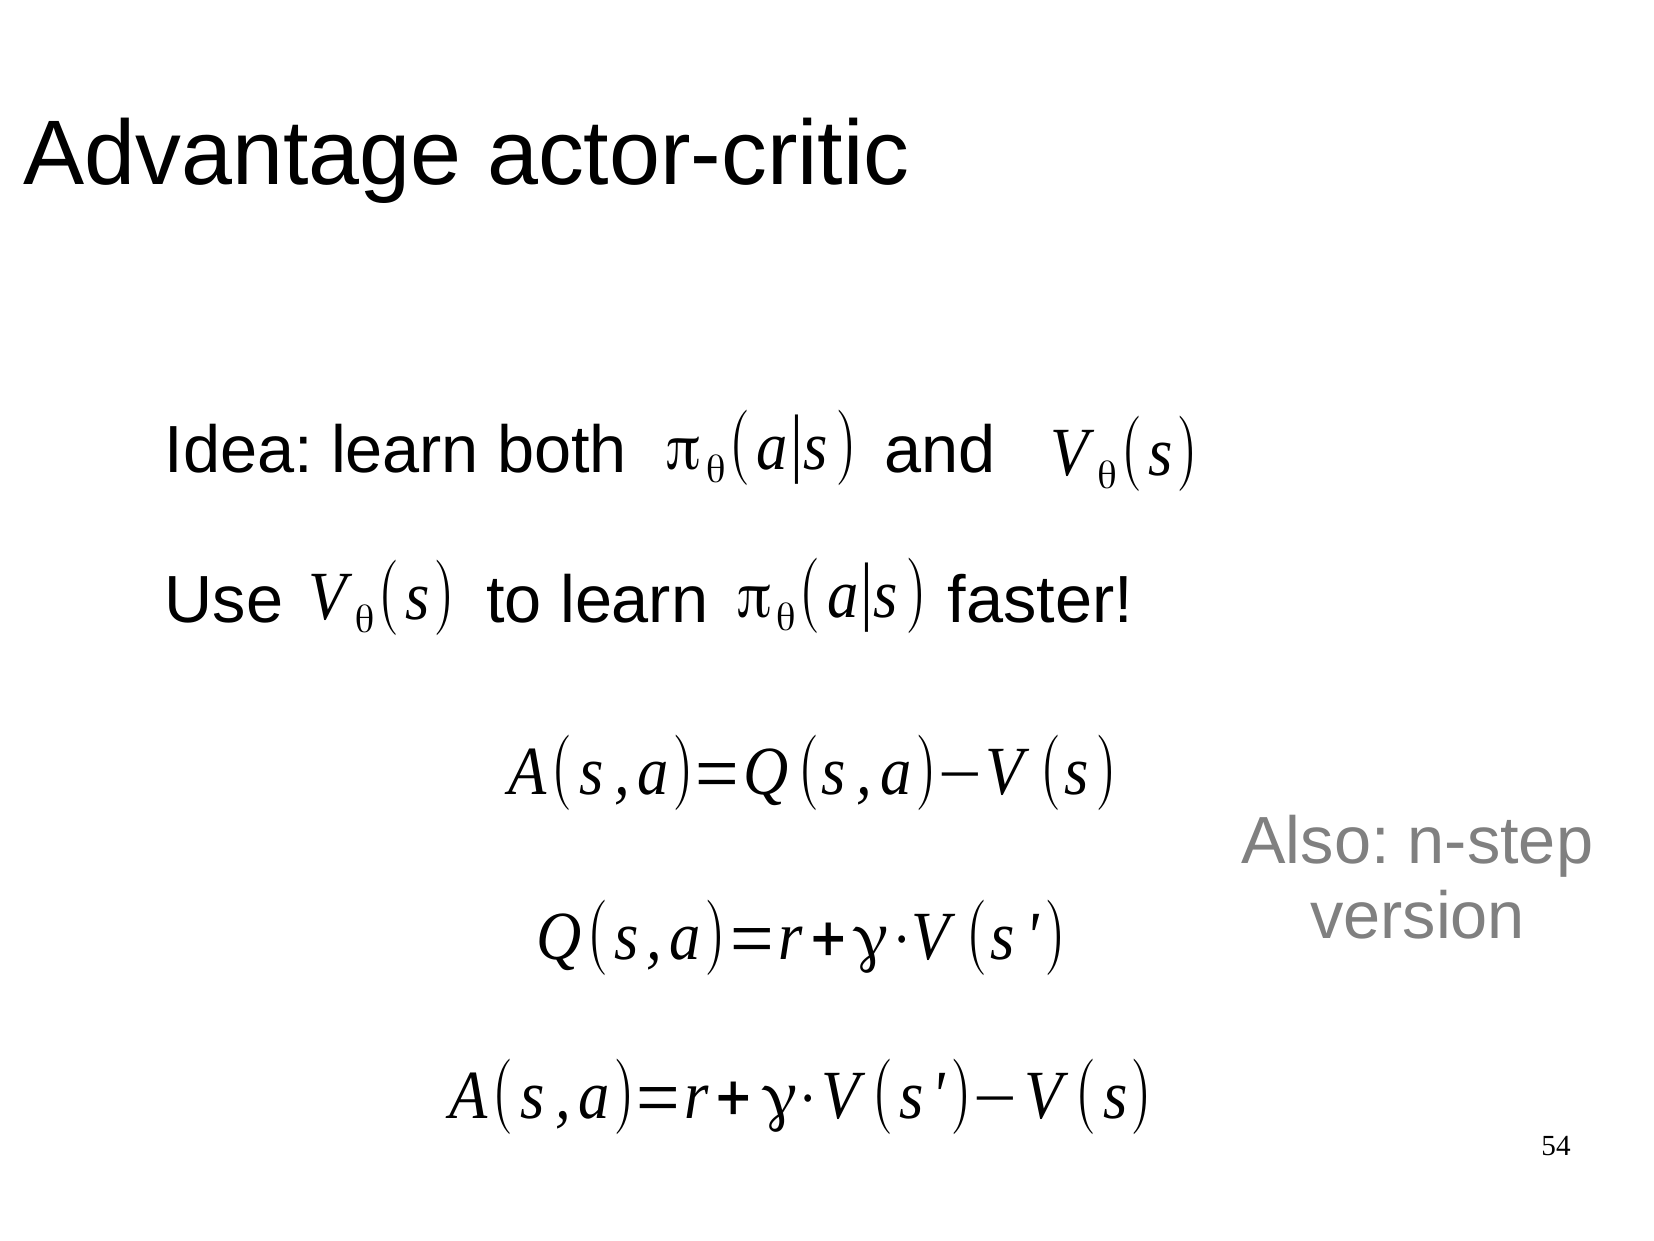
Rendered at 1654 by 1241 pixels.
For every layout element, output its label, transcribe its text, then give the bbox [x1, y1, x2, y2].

title Advantage actor-critic [23, 49, 1512, 257]
chart [520, 894, 1080, 978]
chart [1035, 410, 1214, 494]
chart [292, 555, 471, 639]
text_box Idea: learn both and Use to learn faster! [150, 405, 1546, 869]
chart [651, 405, 871, 488]
text_box Also: n-step version [1215, 795, 1621, 961]
chart [721, 552, 941, 636]
chart [485, 729, 1131, 813]
chart [426, 1054, 1166, 1138]
